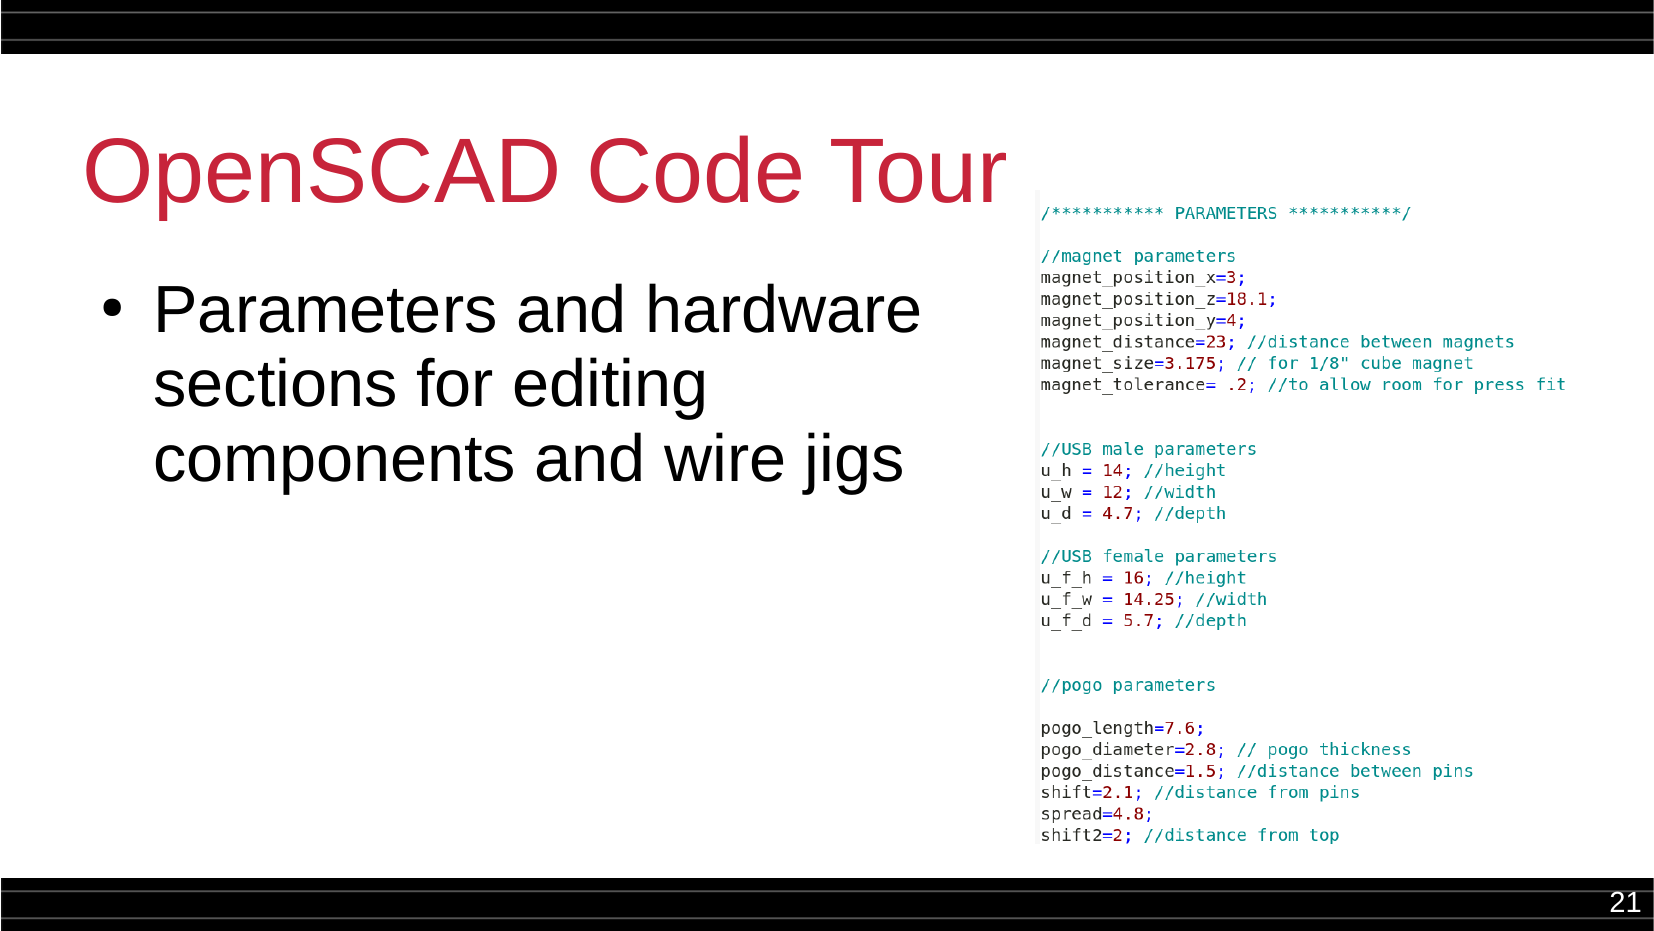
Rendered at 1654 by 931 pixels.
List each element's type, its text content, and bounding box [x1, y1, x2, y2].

picture [1, 0, 1654, 54]
list Parameters and hardware sections for editing components and wire jigs [82, 271, 931, 758]
title OpenSCAD Code Tour [82, 92, 1571, 249]
picture [1, 878, 1654, 931]
picture [1035, 190, 1636, 844]
